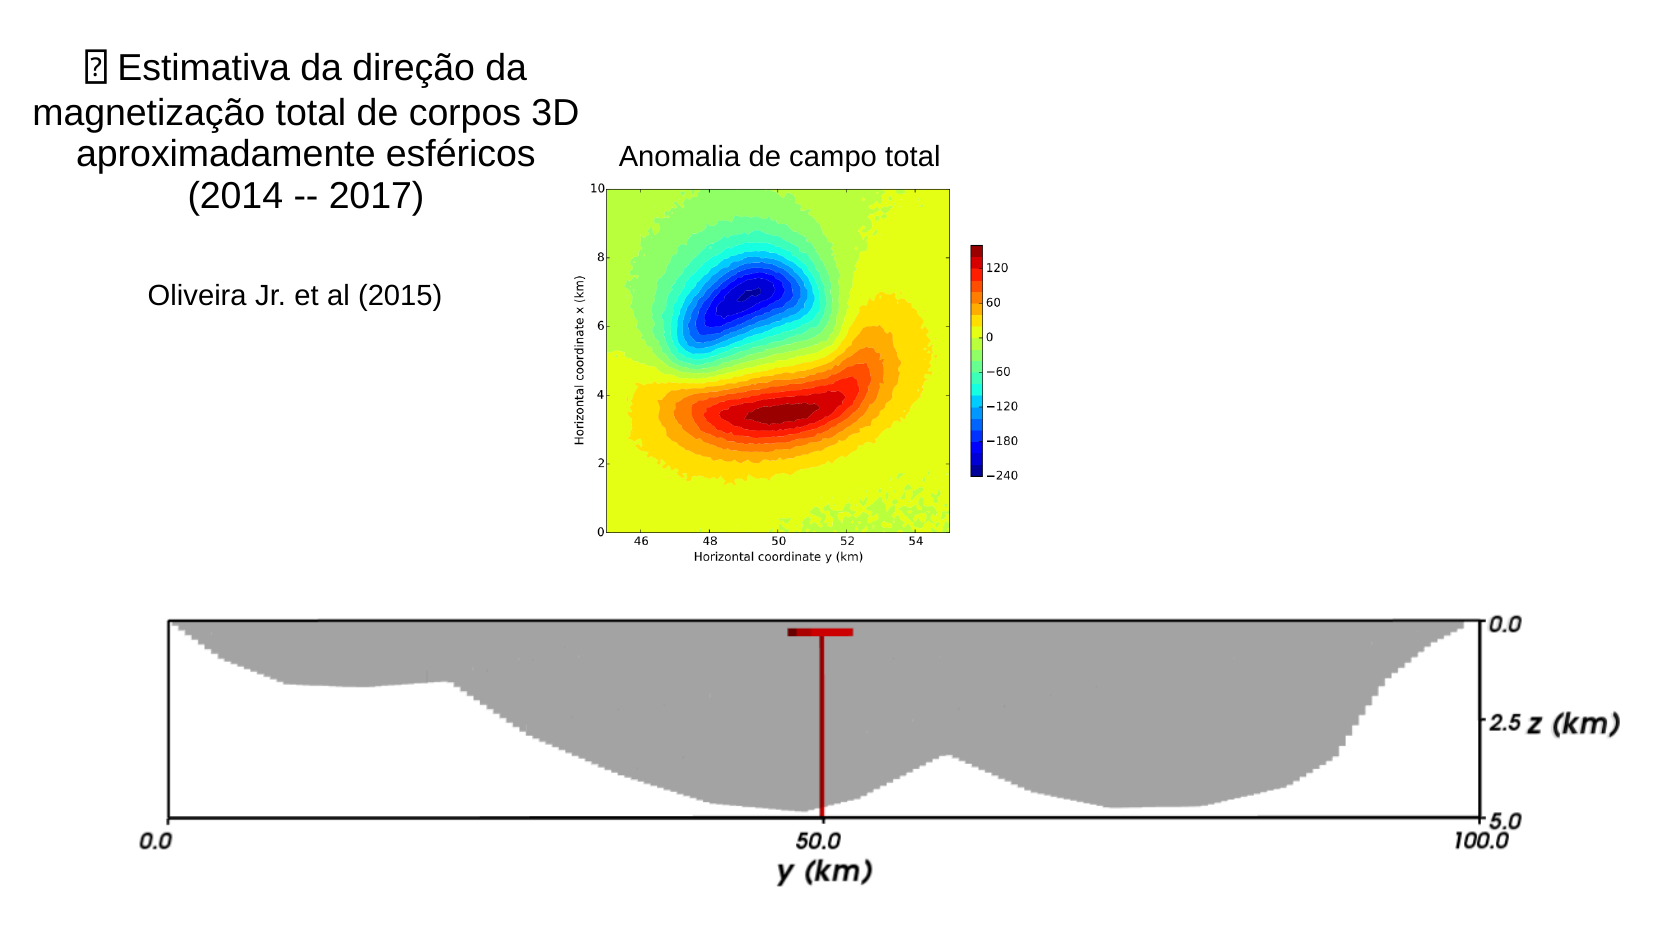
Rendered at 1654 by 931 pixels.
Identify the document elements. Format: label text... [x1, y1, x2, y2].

picture [568, 177, 1022, 569]
text_box Anomalia de campo total [603, 132, 956, 180]
text_box Oliveira Jr. et al (2015) [47, 271, 544, 320]
picture [95, 584, 1625, 912]
text_box ⍰ Estimativa da direção da magnetização total de corpos 3D aproximadamente esféricos (2014 -- 2017) [17, 32, 603, 258]
